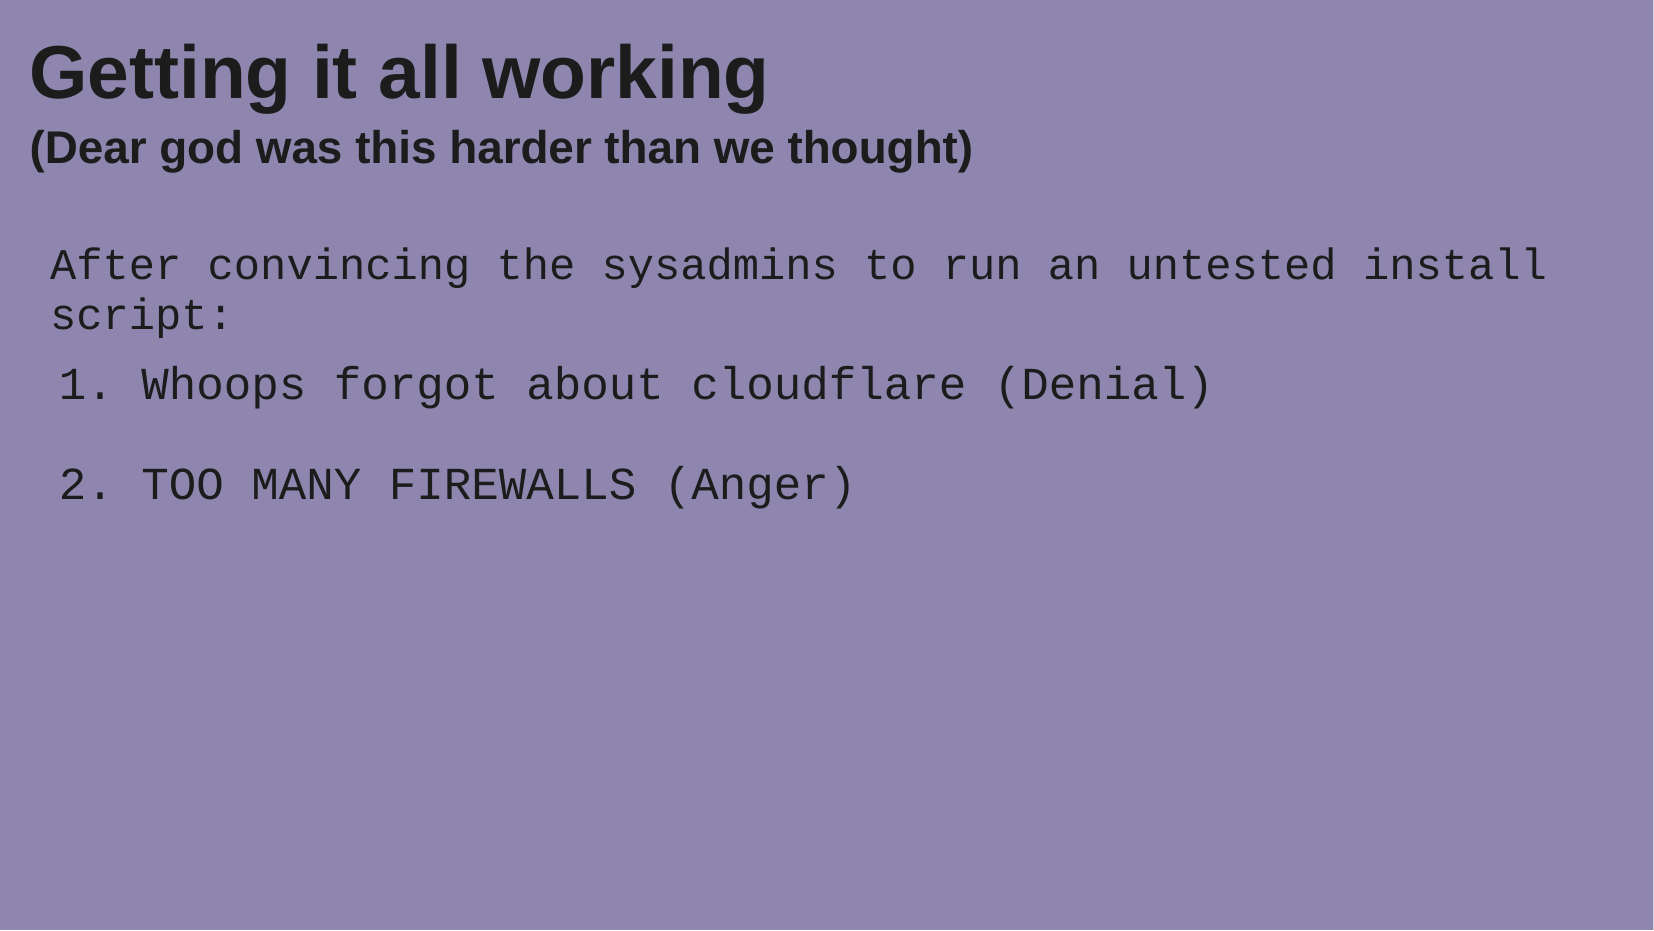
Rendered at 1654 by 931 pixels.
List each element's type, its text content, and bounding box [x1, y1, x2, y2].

text_box After convincing the sysadmins to run an untested install script: [0, 236, 1565, 355]
title (Dear god was this harder than we thought) [29, 88, 1536, 207]
title Getting it all working [29, 11, 1536, 88]
text_box 1. Whoops forgot about cloudflare (Denial) 2. TOO MANY FIREWALLS (Anger) [0, 354, 1536, 857]
